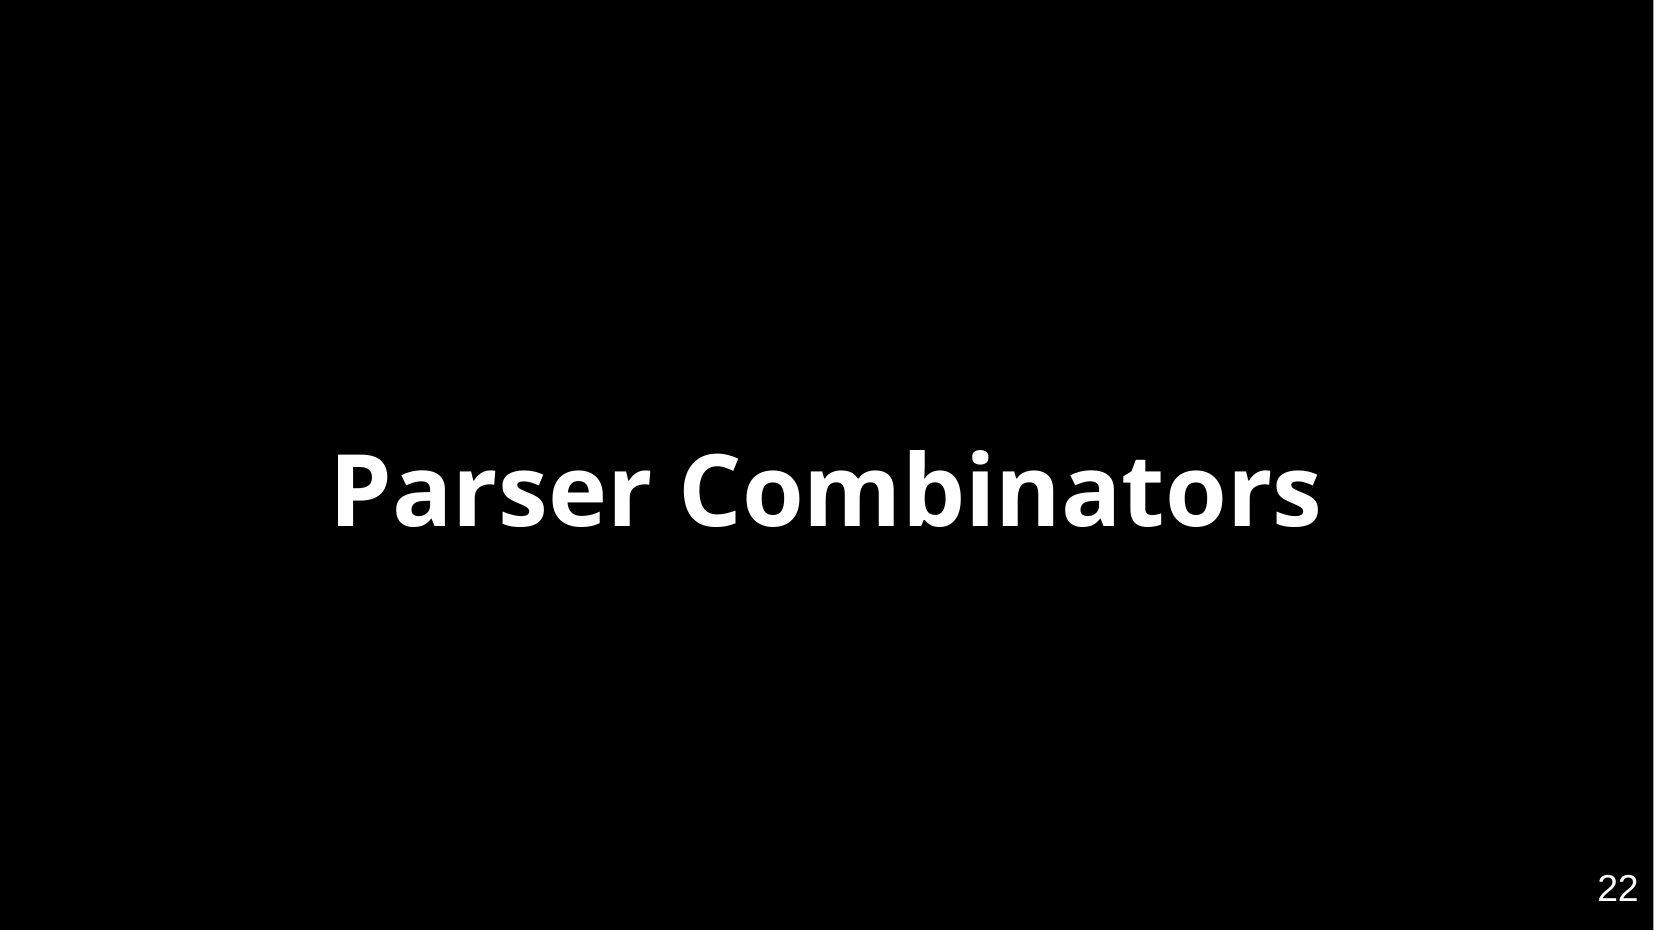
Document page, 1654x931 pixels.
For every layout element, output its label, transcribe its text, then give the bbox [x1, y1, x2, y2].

text_box <number> [1024, 860, 1654, 931]
subtitle Parser Combinators [82, 217, 1571, 758]
